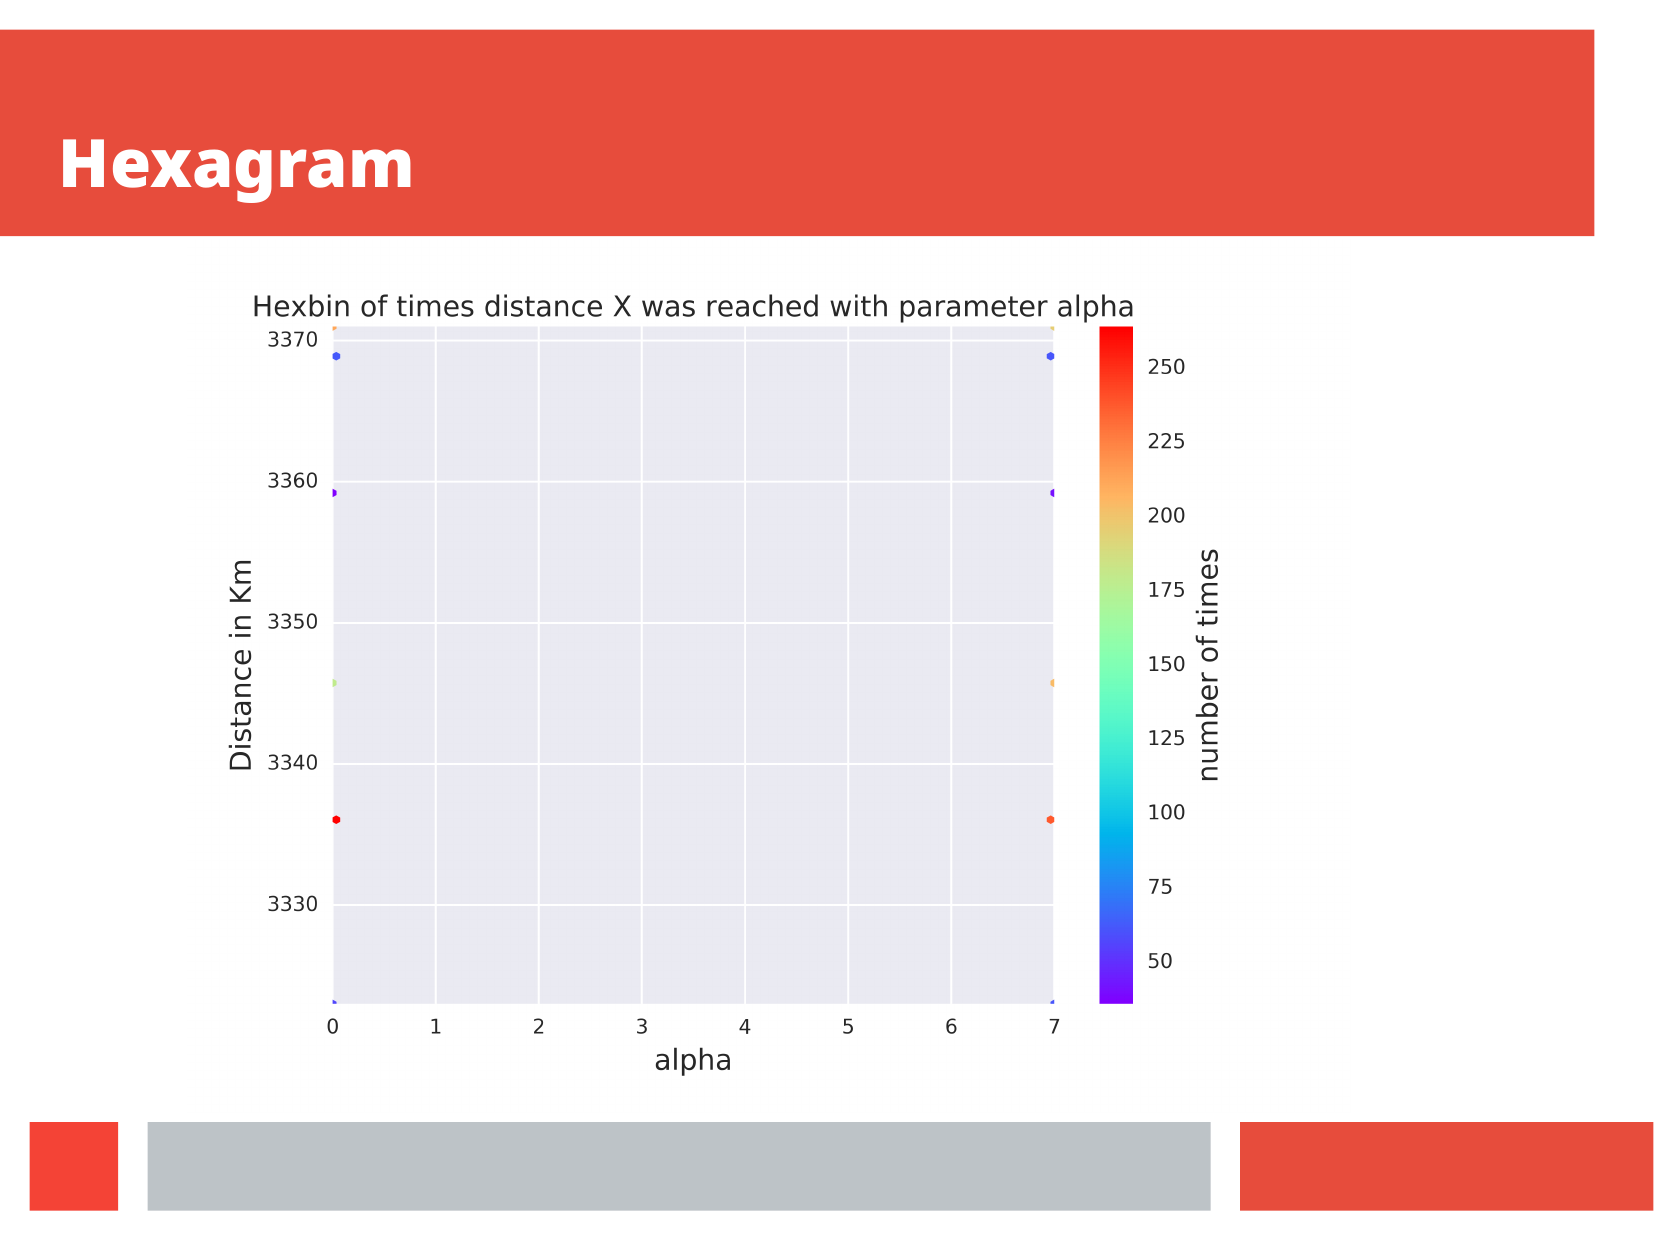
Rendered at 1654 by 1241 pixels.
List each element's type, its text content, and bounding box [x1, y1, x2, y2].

title Hexagram [59, 59, 1595, 207]
picture [187, 239, 1351, 1113]
